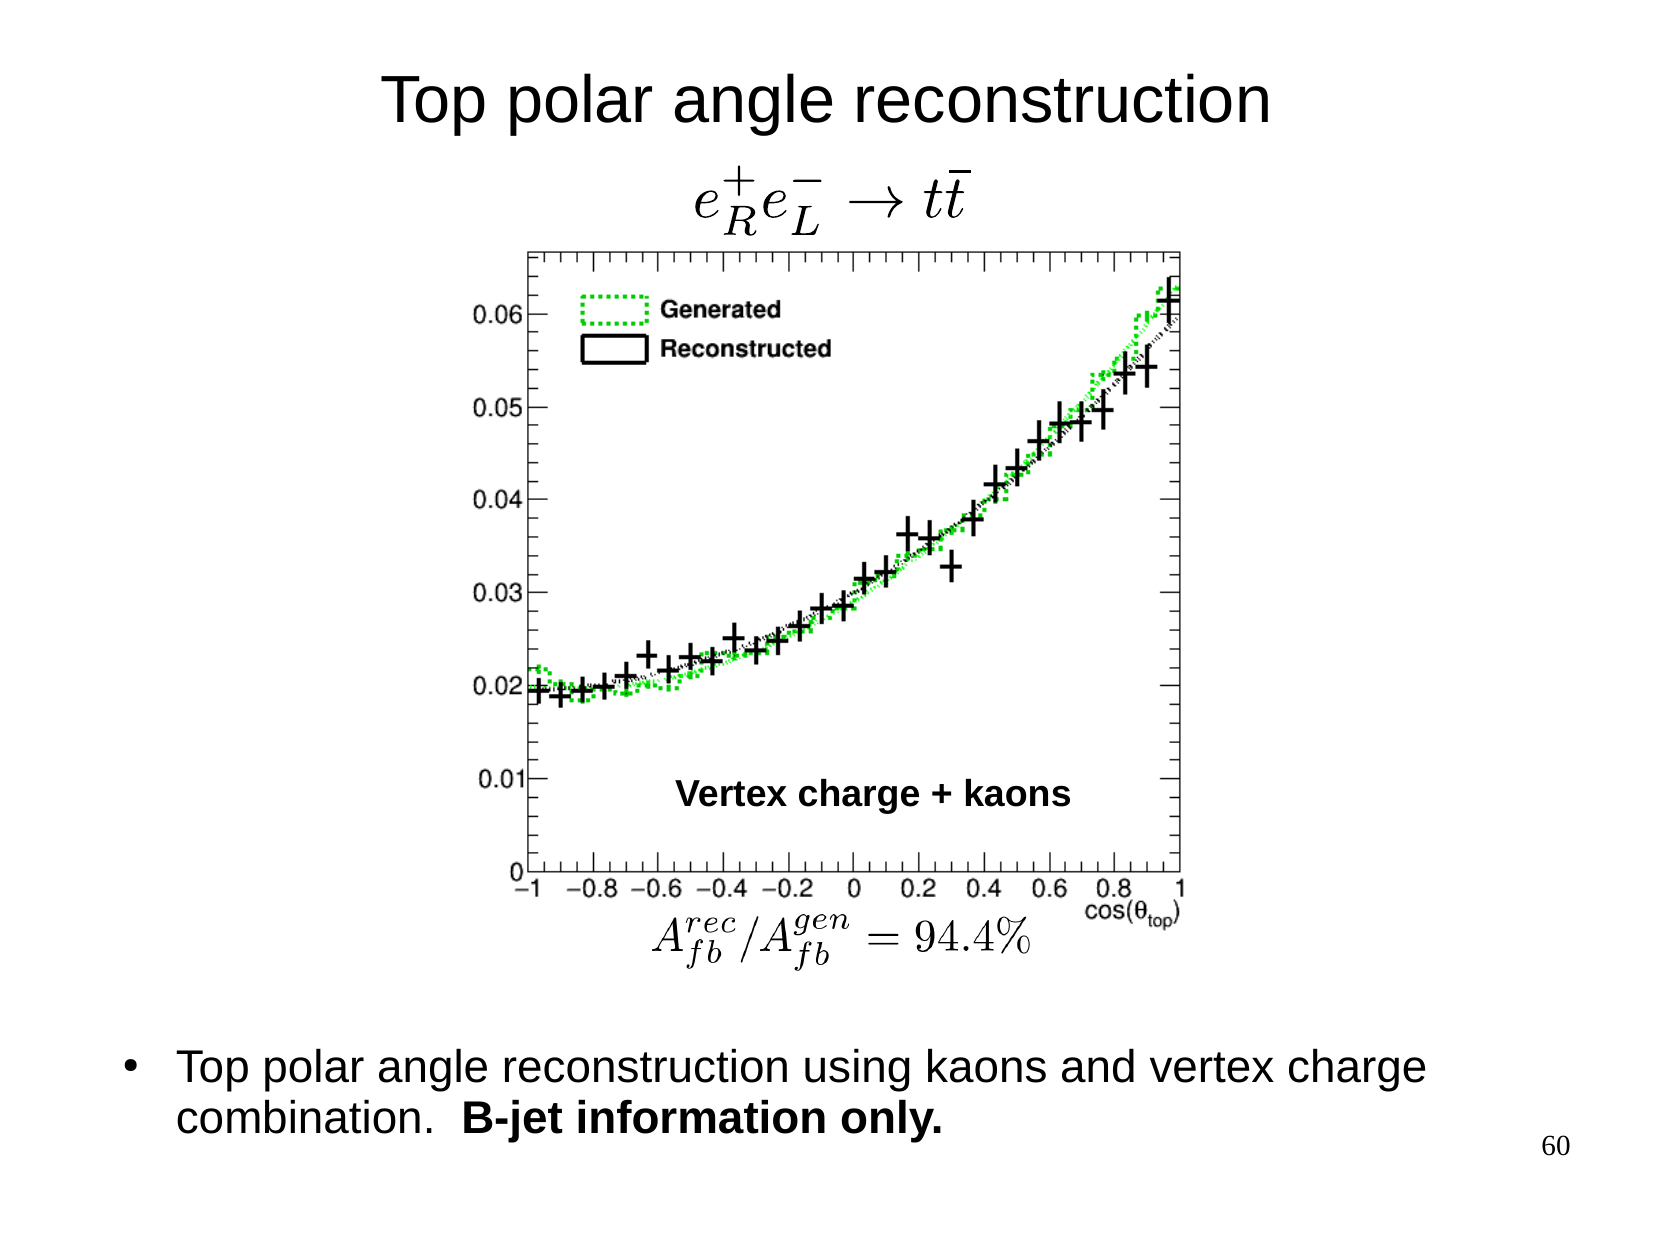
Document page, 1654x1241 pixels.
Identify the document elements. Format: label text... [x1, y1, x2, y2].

picture [454, 237, 1209, 971]
text_box [692, 165, 976, 236]
text_box 94.4% precision [687, 917, 1046, 974]
text_box Vertex charge + kaons [660, 765, 1087, 822]
list Top polar angle reconstruction using kaons and vertex charge combination. B-jet information only. [105, 1040, 1531, 1206]
title Top polar angle reconstruction [82, 49, 1571, 151]
